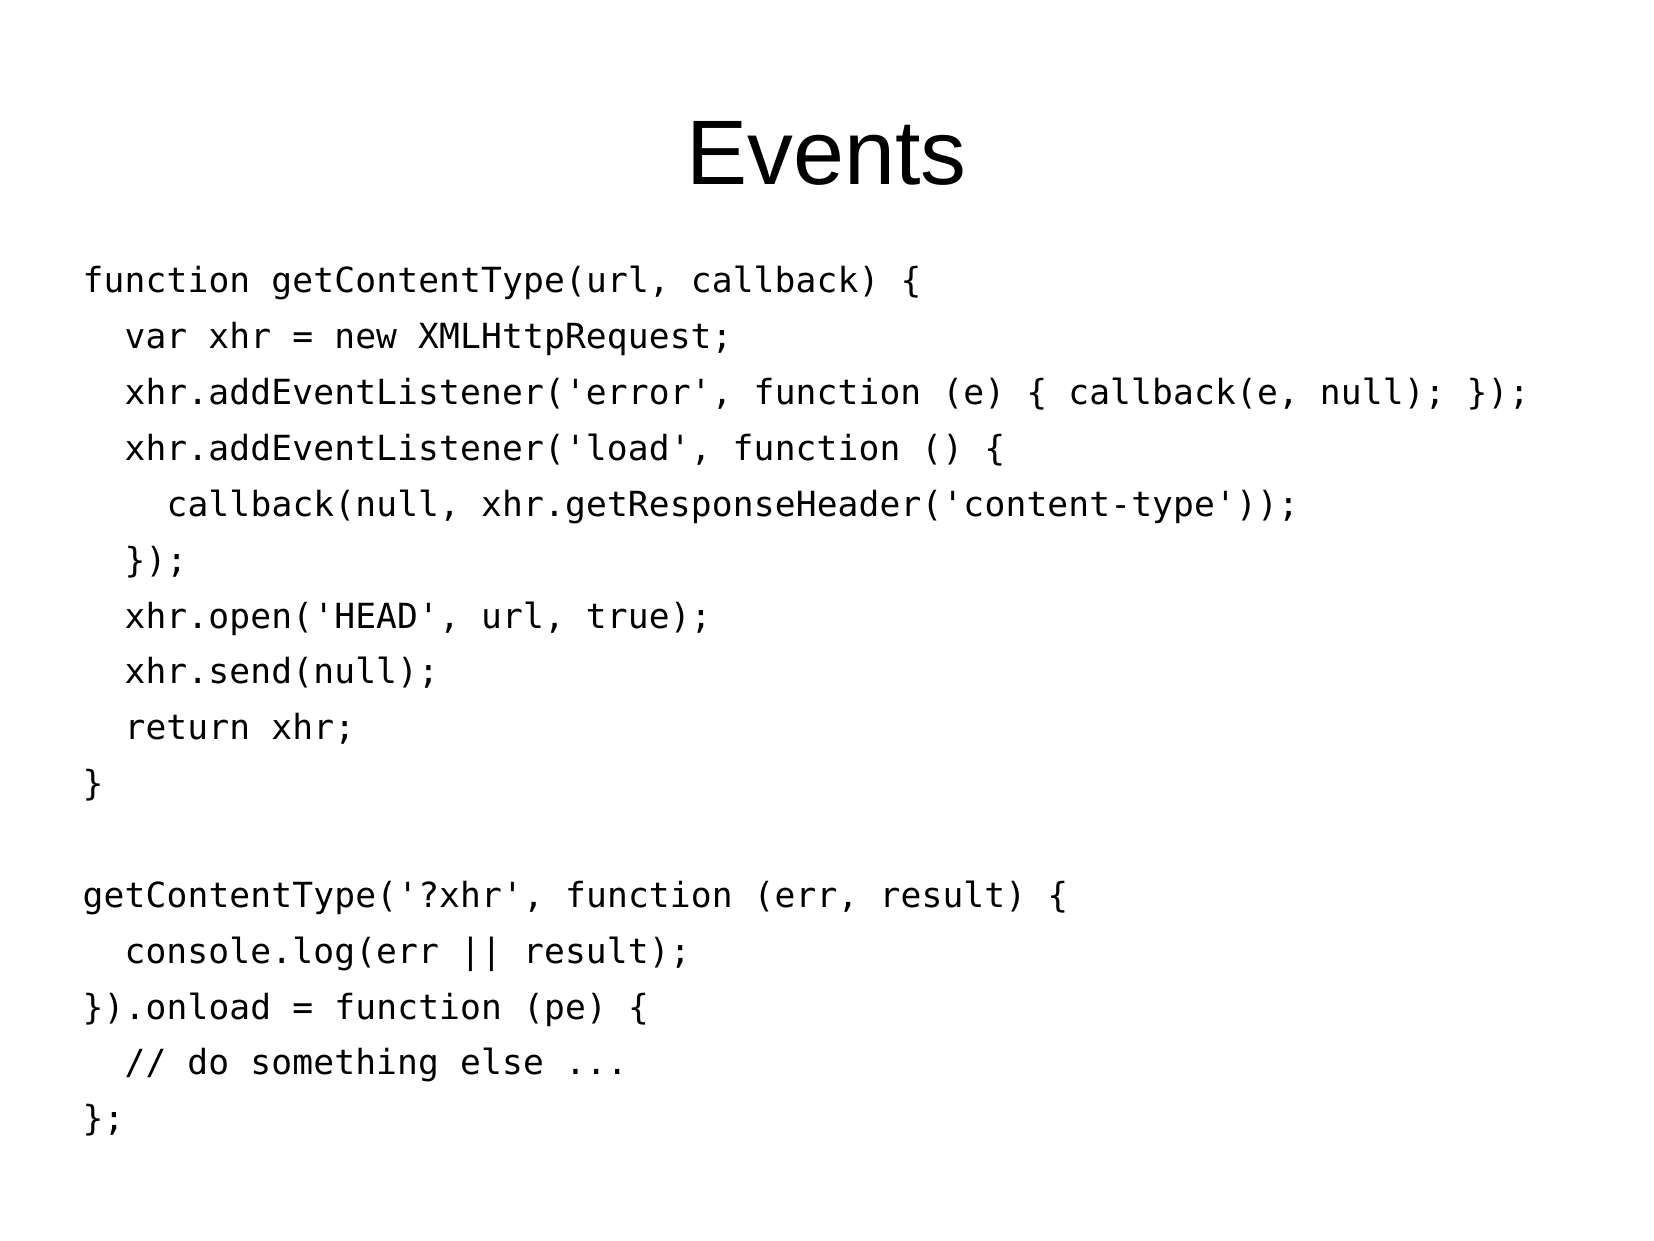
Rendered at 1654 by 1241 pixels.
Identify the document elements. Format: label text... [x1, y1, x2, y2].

list function getContentType(url, callback) { var xhr = new XMLHttpRequest; xhr.addEventListener('error', function (e) { callback(e, null); }); xhr.addEventListener('load', function () { callback(null, xhr.getResponseHeader('content-type')); }); xhr.open('HEAD', url, true); xhr.send(null); return xhr; } getContentType('?xhr', function (err, result) { console.log(err || result); }).onload = function (pe) { // do something else ... }; [82, 260, 1571, 1141]
title Events [82, 49, 1571, 257]
